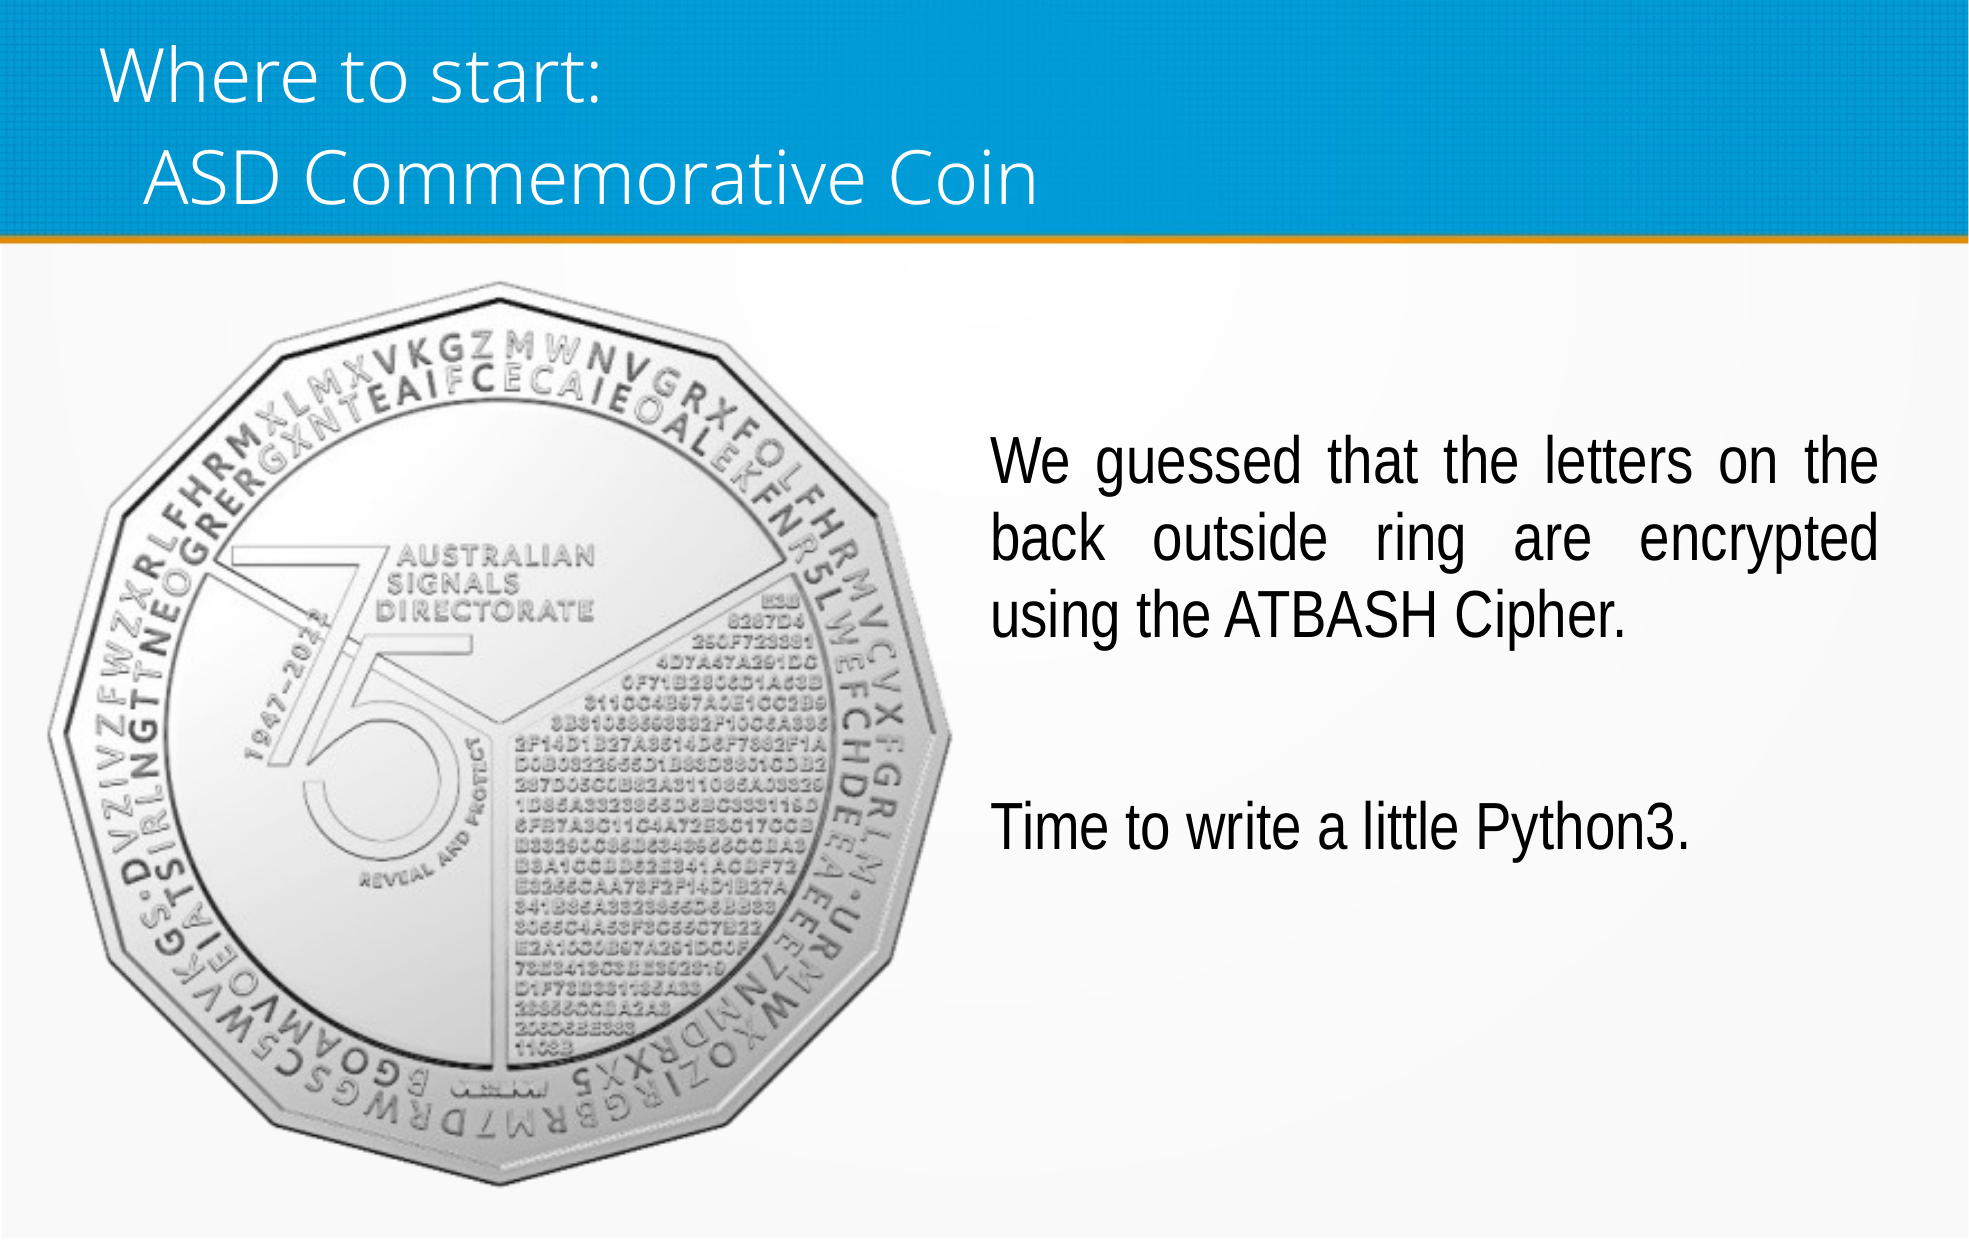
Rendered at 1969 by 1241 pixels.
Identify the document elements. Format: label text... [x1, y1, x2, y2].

list We guessed that the letters on the back outside ring are encrypted using the ATBASH Cipher. Time to write a little Python3. [990, 315, 1882, 1156]
title Where to start: ASD Commemorative Coin [98, 19, 1870, 227]
picture [0, 233, 1969, 1241]
